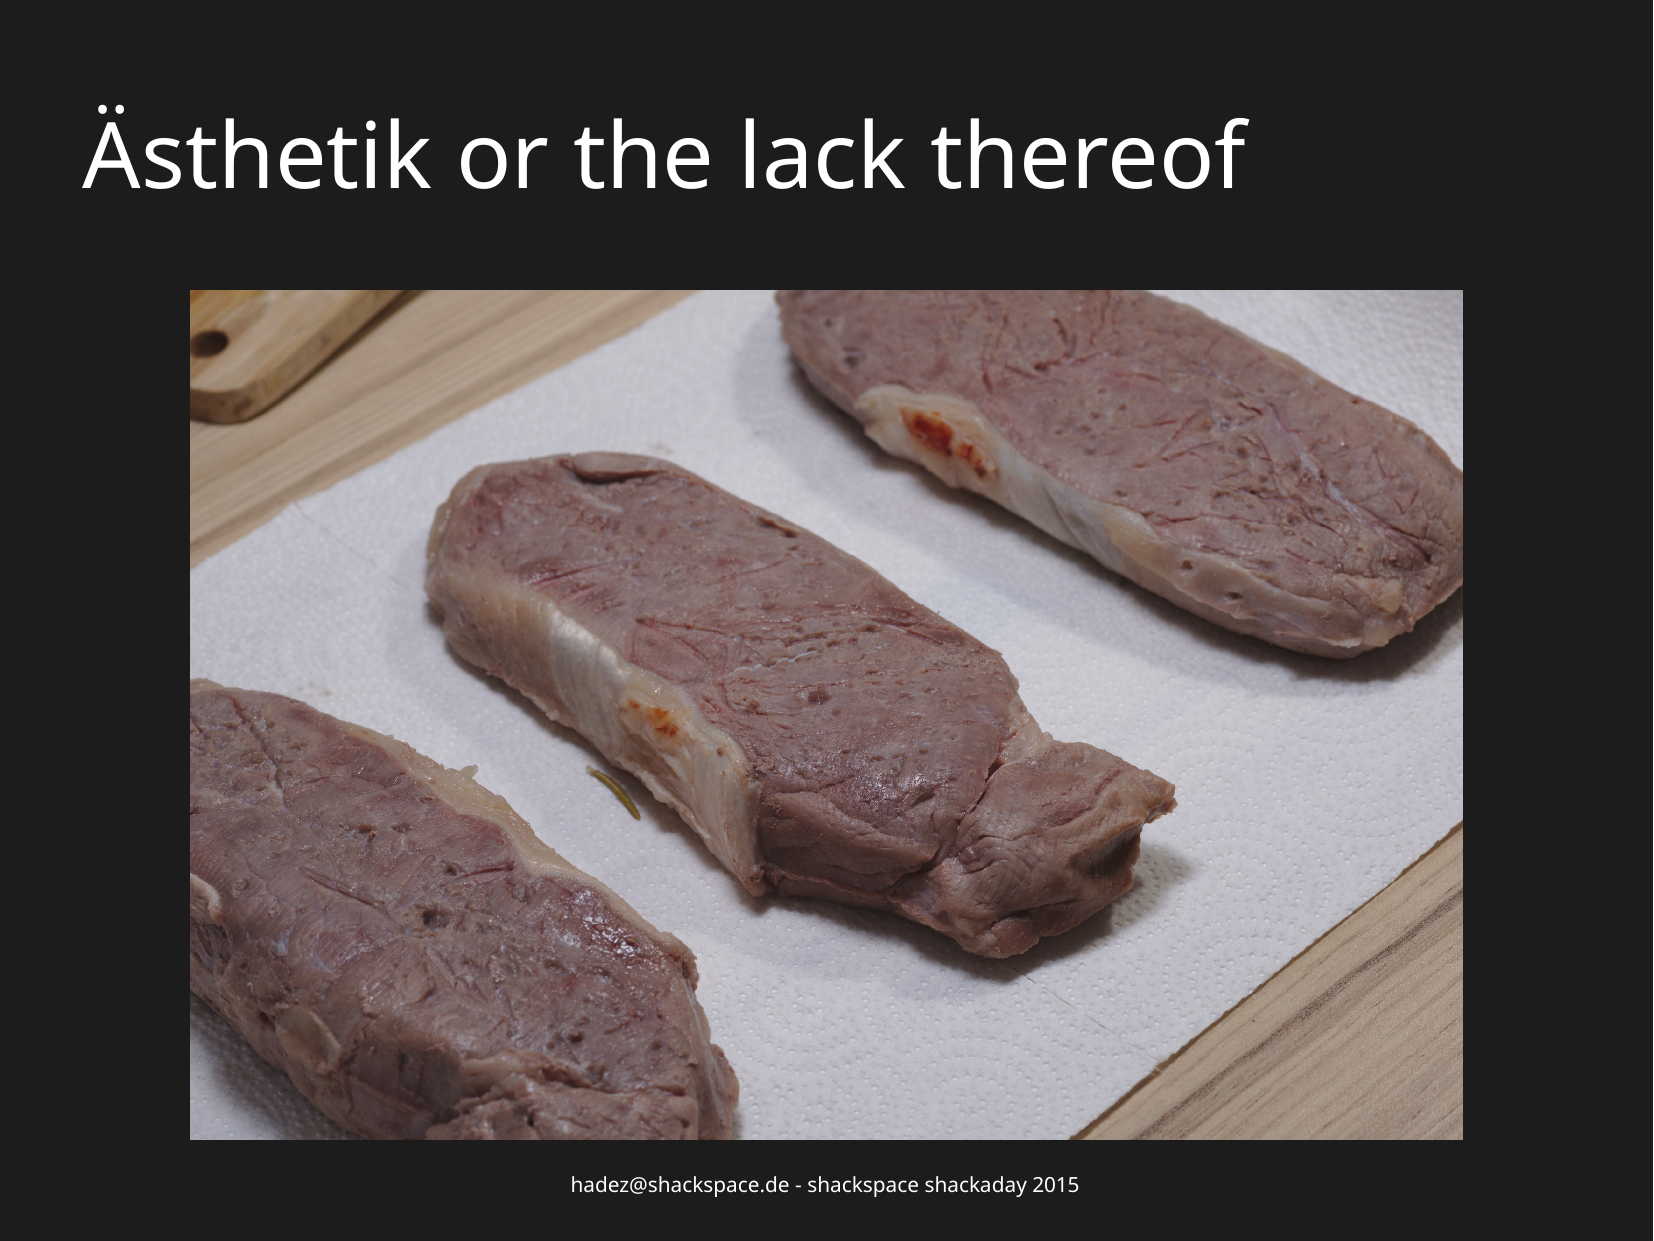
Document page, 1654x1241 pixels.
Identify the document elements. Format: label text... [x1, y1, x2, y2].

title Ästhetik or the lack thereof [82, 49, 1571, 257]
picture [190, 290, 1463, 1140]
